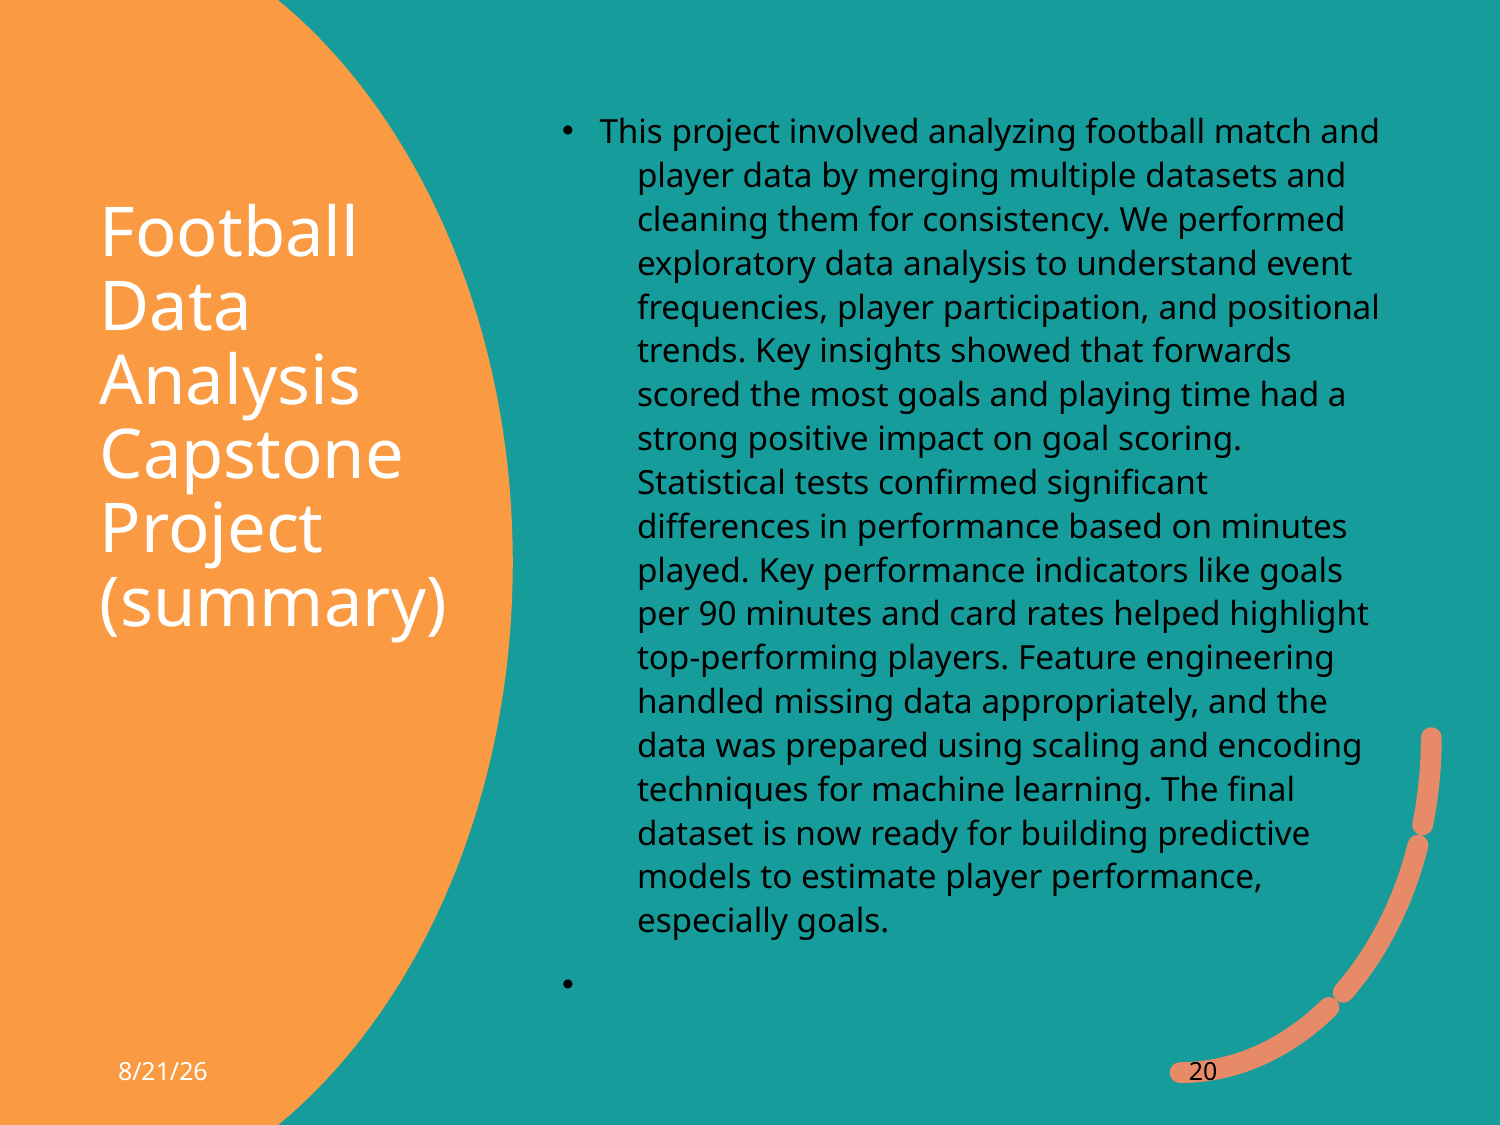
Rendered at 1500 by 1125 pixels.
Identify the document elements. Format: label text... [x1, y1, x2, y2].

title Football Data Analysis Capstone Project (summary) [84, 189, 479, 922]
text_box 5/31/2025 [103, 1042, 305, 1103]
list This project involved analyzing football match and player data by merging multiple datasets and cleaning them for consistency. We performed exploratory data analysis to understand event frequencies, player participation, and positional trends. Key insights showed that forwards scored the most goals and playing time had a strong positive impact on goal scoring. Statistical tests confirmed significant differences in performance based on minutes played. Key performance indicators like goals per 90 minutes and card rates helped highlight top-performing players. Feature engineering handled missing data appropriately, and the data was prepared using scaling and encoding techniques for machine learning. The final dataset is now ready for building predictive models to estimate player performance, especially goals. [547, 97, 1397, 1014]
text_box [0, 0, 1500, 1125]
